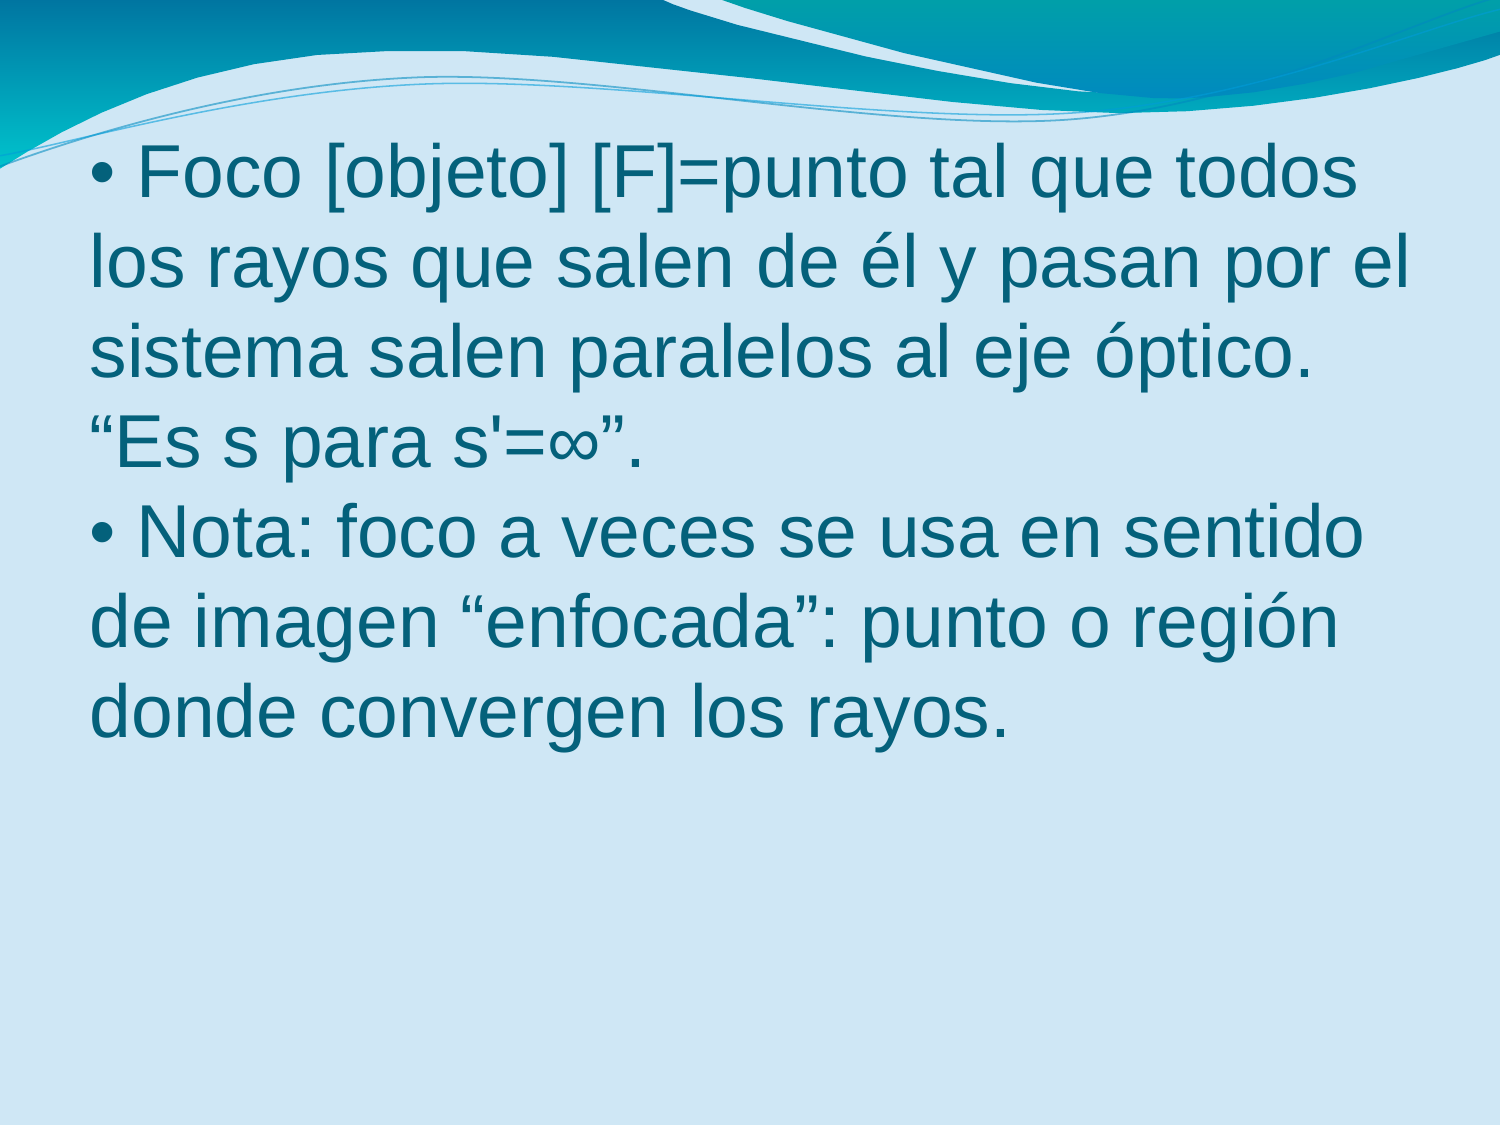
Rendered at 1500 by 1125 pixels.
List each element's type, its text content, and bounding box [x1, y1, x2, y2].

title • Foco [objeto] [F]=punto tal que todos los rayos que salen de él y pasan por el sistema salen paralelos al eje óptico. “Es s para s'=∞”. • Nota: foco a veces se usa en sentido de imagen “enfocada”: punto o región donde convergen los rayos. [75, 115, 1438, 882]
